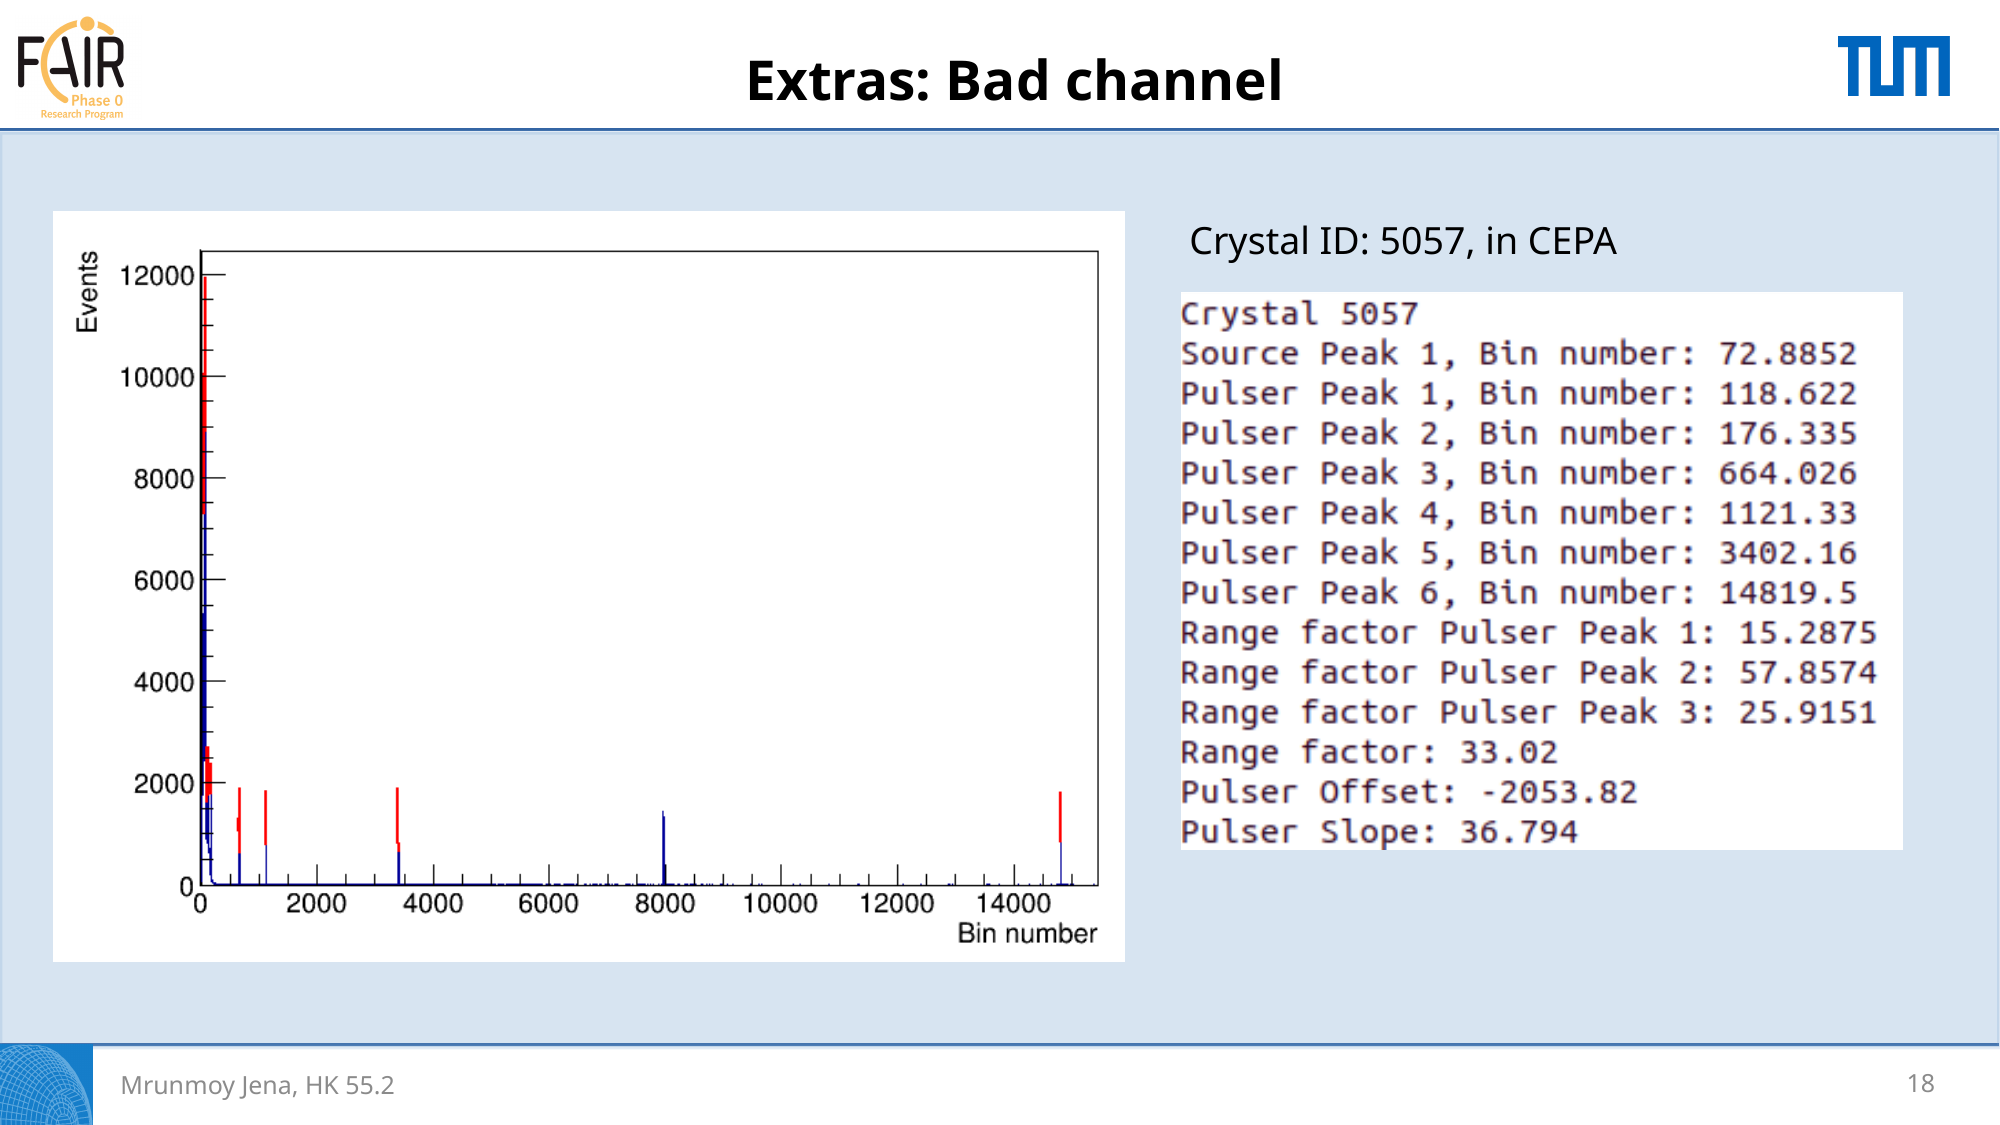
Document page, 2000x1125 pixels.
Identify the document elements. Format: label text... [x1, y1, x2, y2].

picture [0, 1044, 93, 1125]
picture [15, 15, 142, 120]
picture [1838, 36, 1950, 96]
picture [1181, 292, 1903, 850]
title Extras: Bad channel [180, 44, 1851, 121]
text_box Crystal ID: 5057, in CEPA [1174, 207, 1633, 268]
picture [53, 211, 1125, 962]
